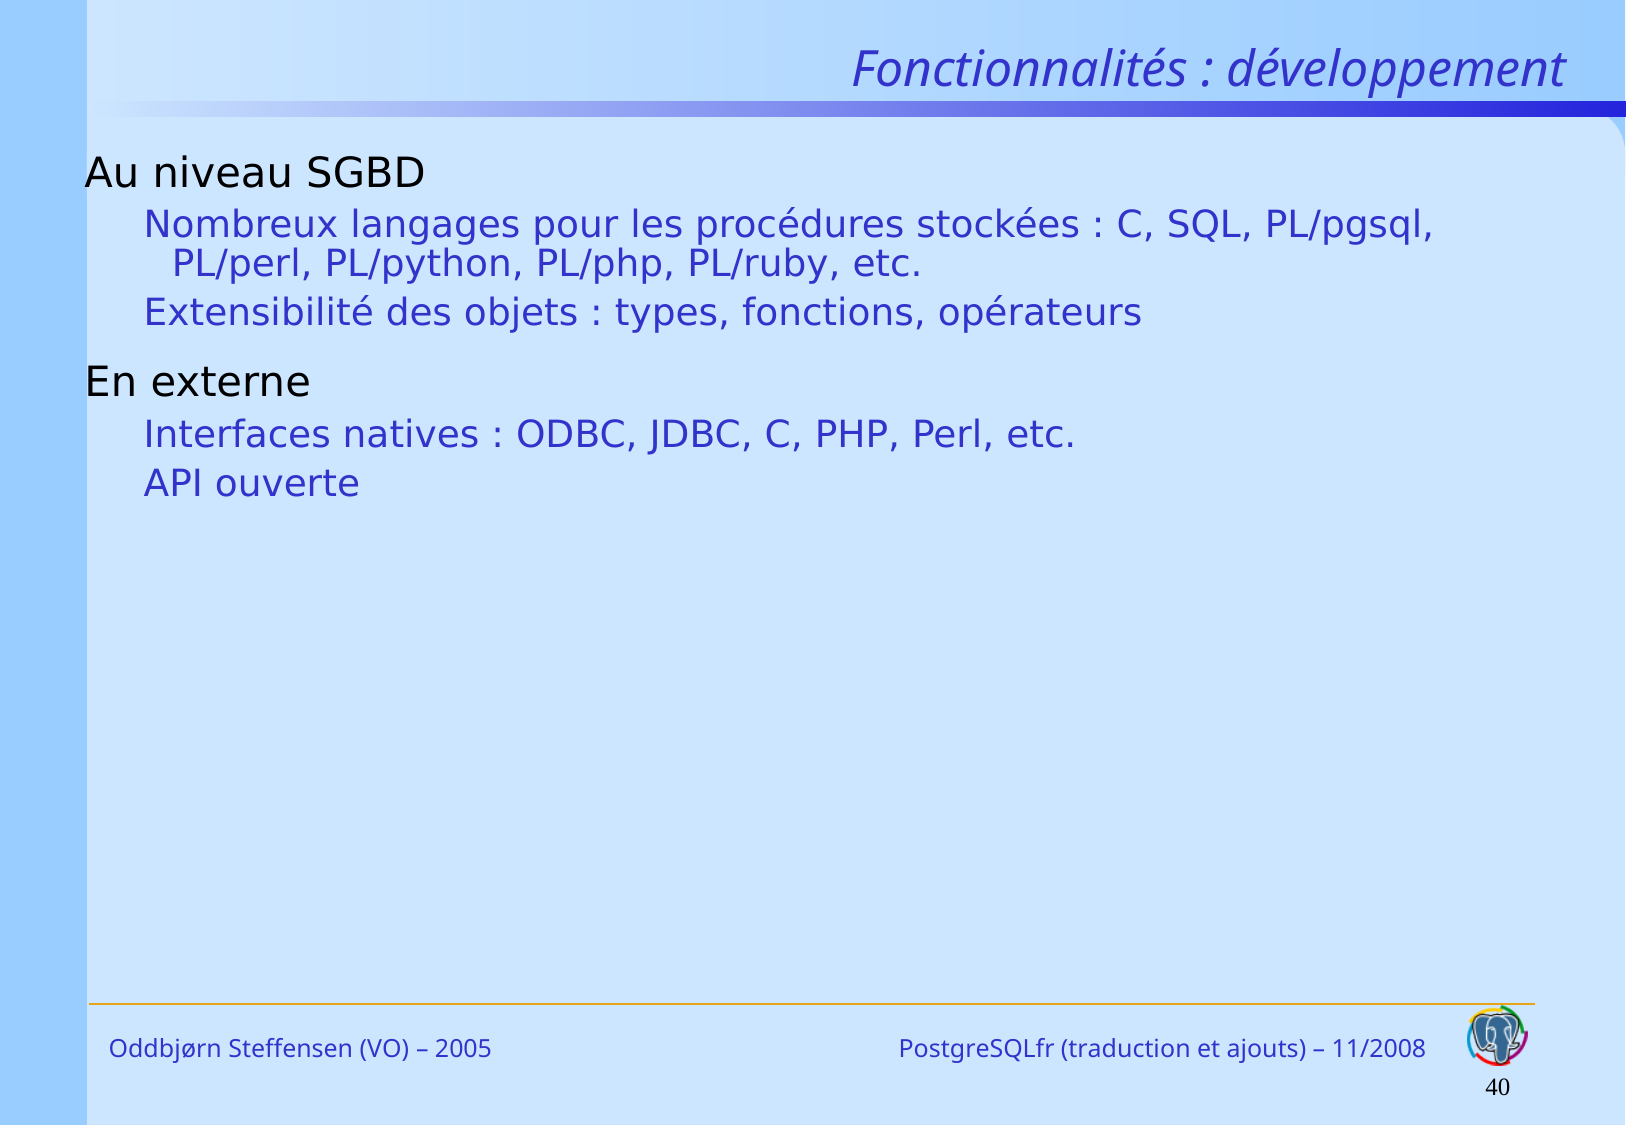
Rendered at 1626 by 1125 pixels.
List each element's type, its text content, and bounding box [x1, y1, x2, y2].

picture [1467, 1025, 1528, 1066]
list Au niveau SGBD Nombreux langages pour les procédures stockées : C, SQL, PL/pgsql, PL/perl, PL/python, PL/php, PL/ruby, etc. Extensibilité des objets : types, fonctions, opérateurs En externe Interfaces natives : ODBC, JDBC, C, PHP, Perl, etc. API ouverte [84, 148, 1548, 1025]
title Fonctionnalités : développement [172, 0, 1567, 134]
